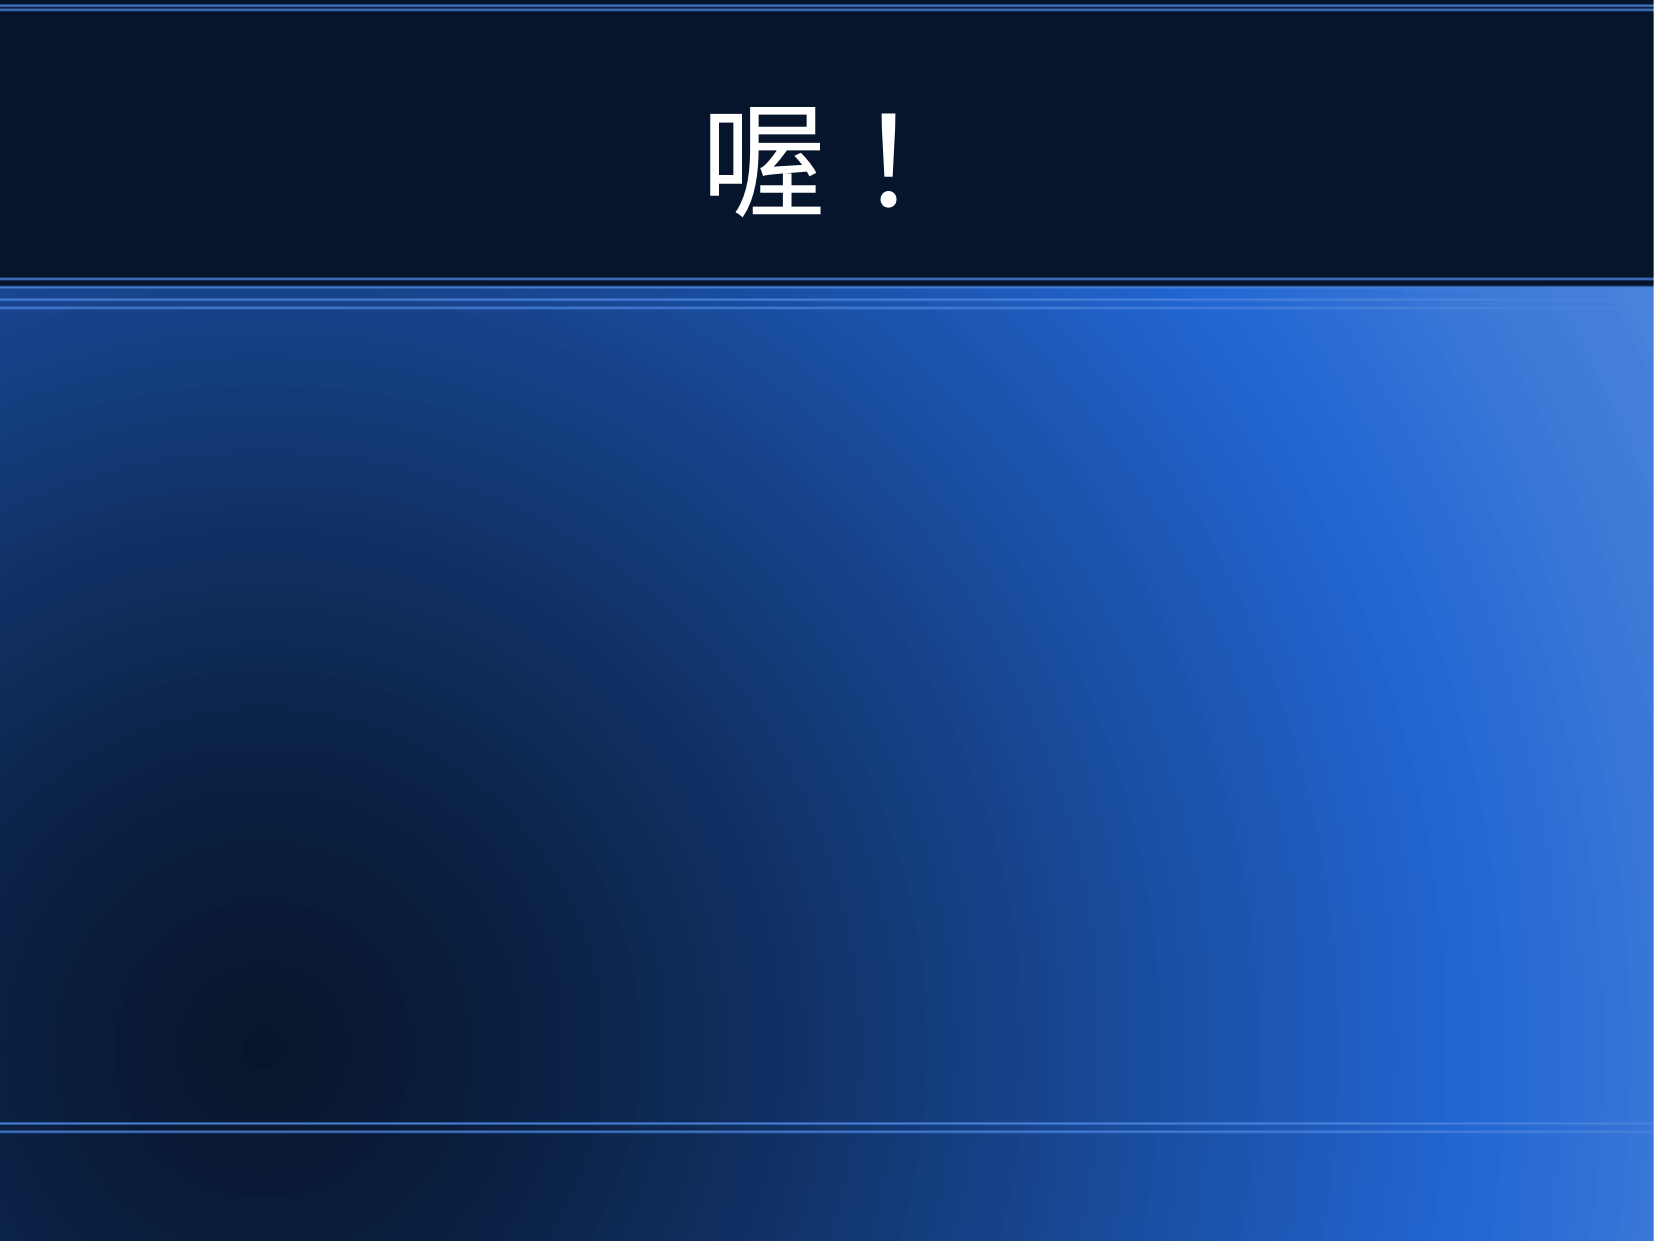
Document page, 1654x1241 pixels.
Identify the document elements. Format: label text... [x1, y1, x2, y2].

picture [0, 0, 1654, 1241]
title 喔！ [82, 49, 1571, 257]
